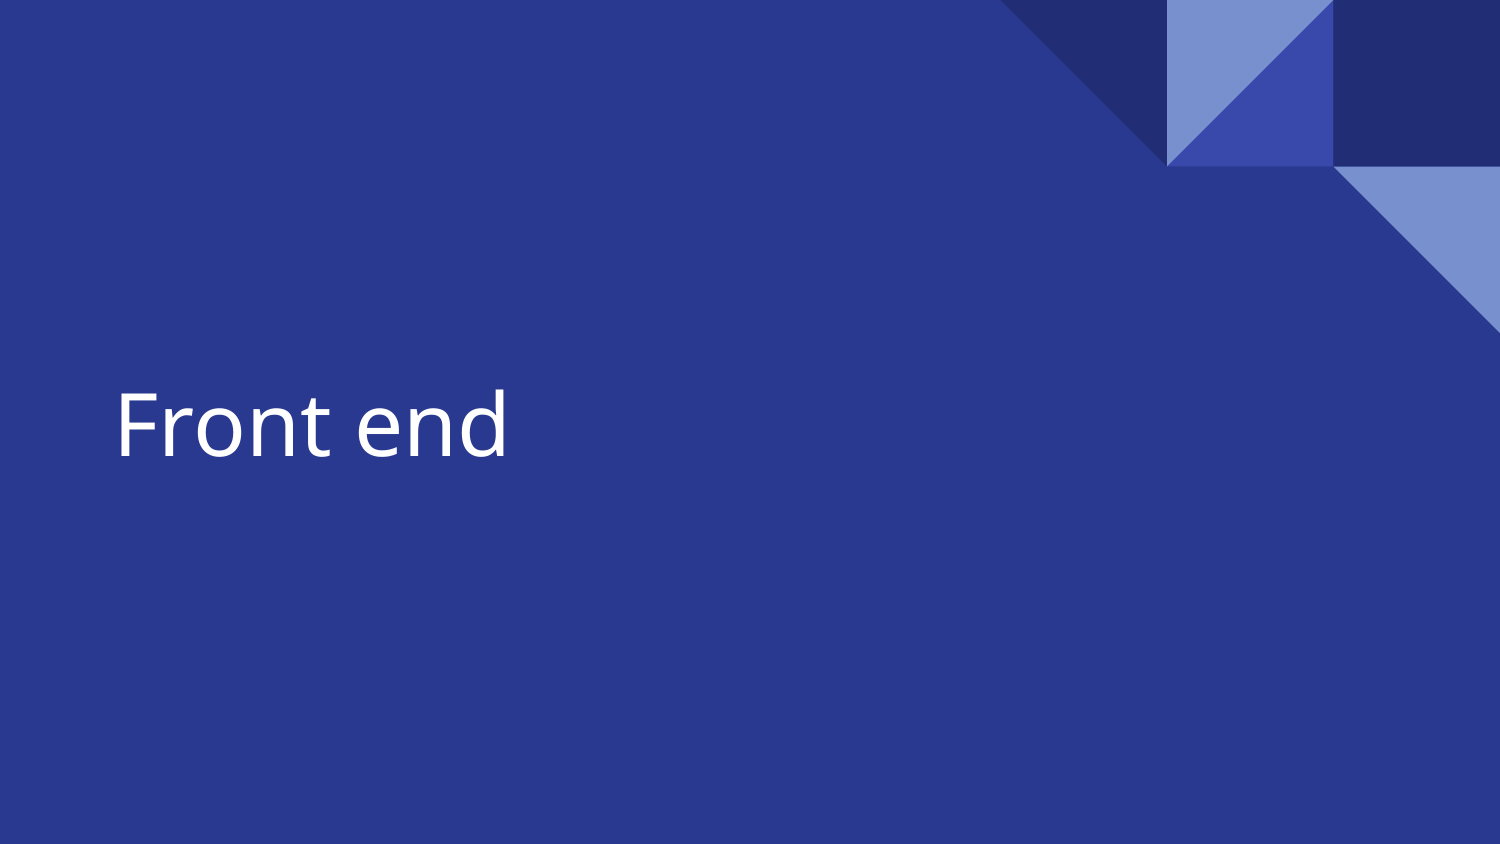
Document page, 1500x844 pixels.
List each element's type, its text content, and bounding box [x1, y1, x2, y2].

title Front end [98, 353, 1447, 491]
